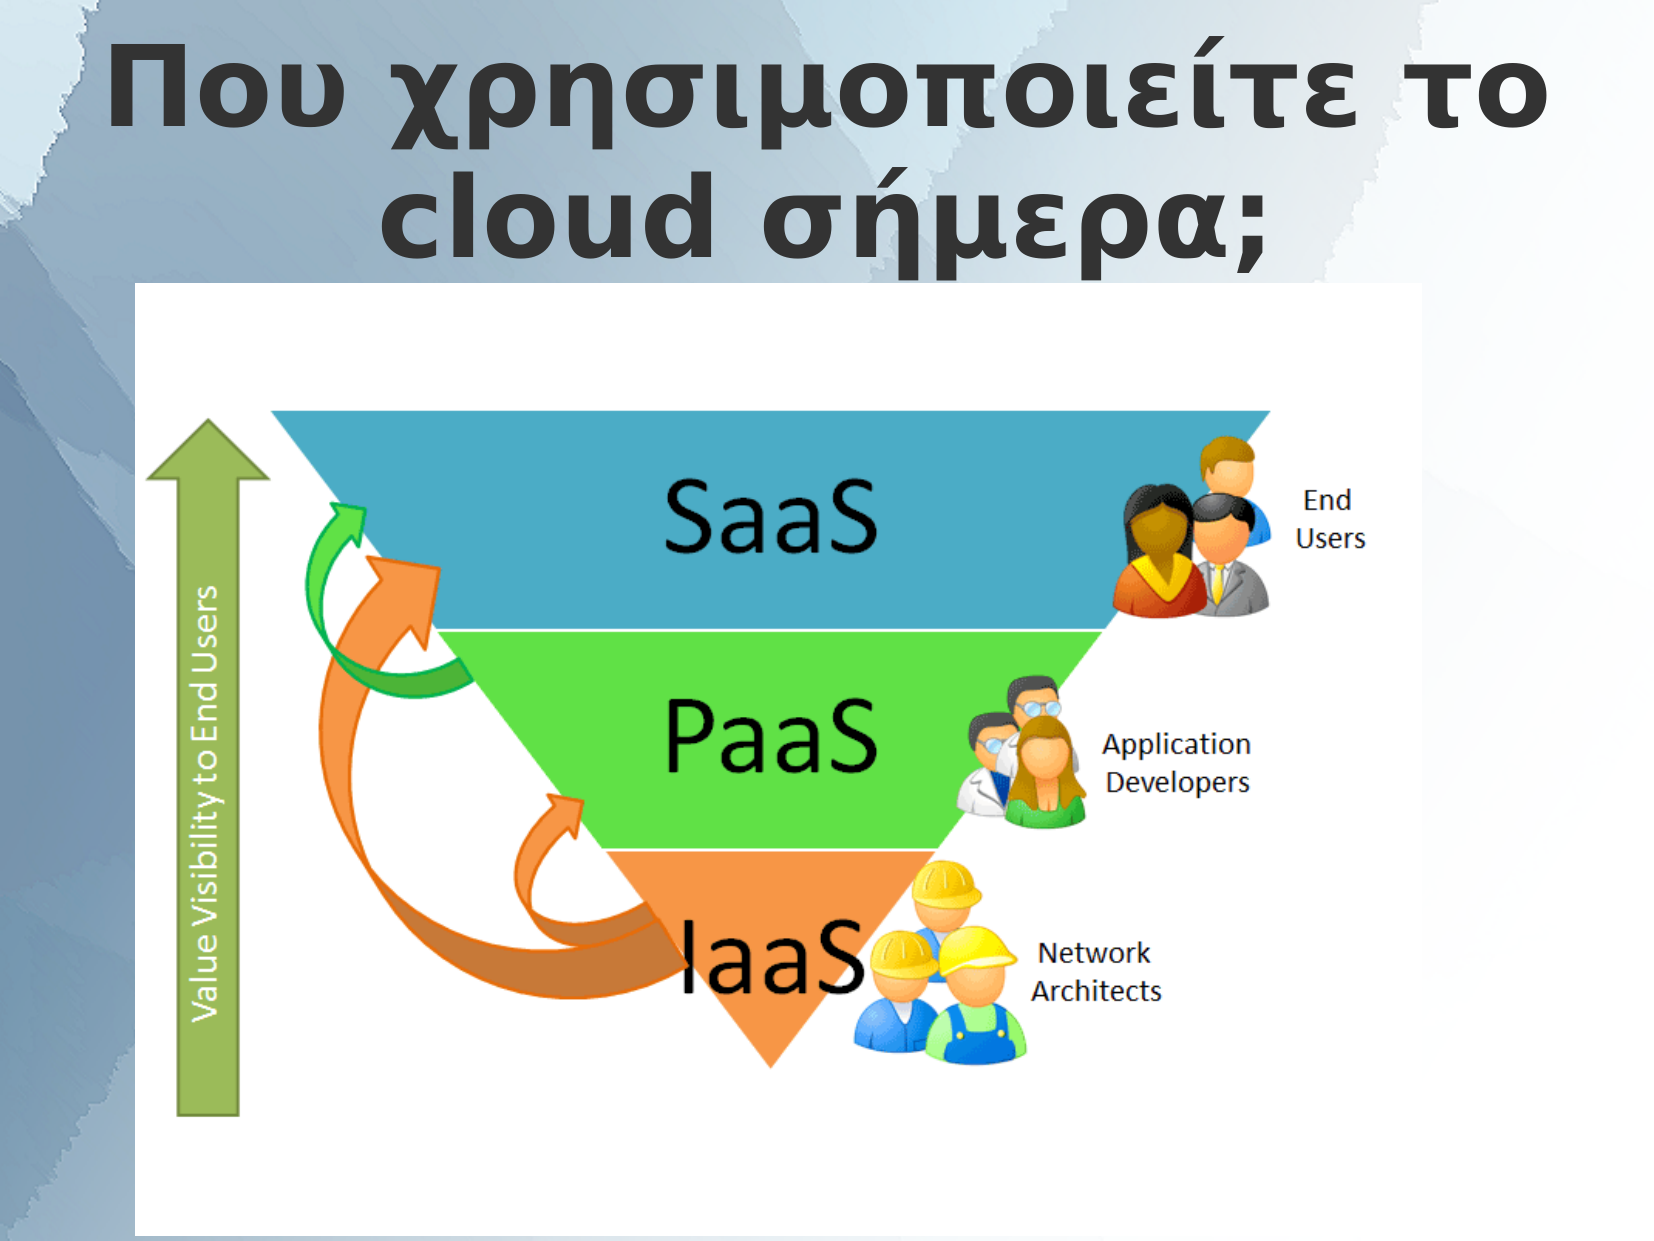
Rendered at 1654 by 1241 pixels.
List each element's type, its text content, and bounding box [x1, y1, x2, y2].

picture [0, 0, 1654, 1241]
title Που χρησιμοποιείτε το cloud σήμερα; [82, 21, 1571, 284]
